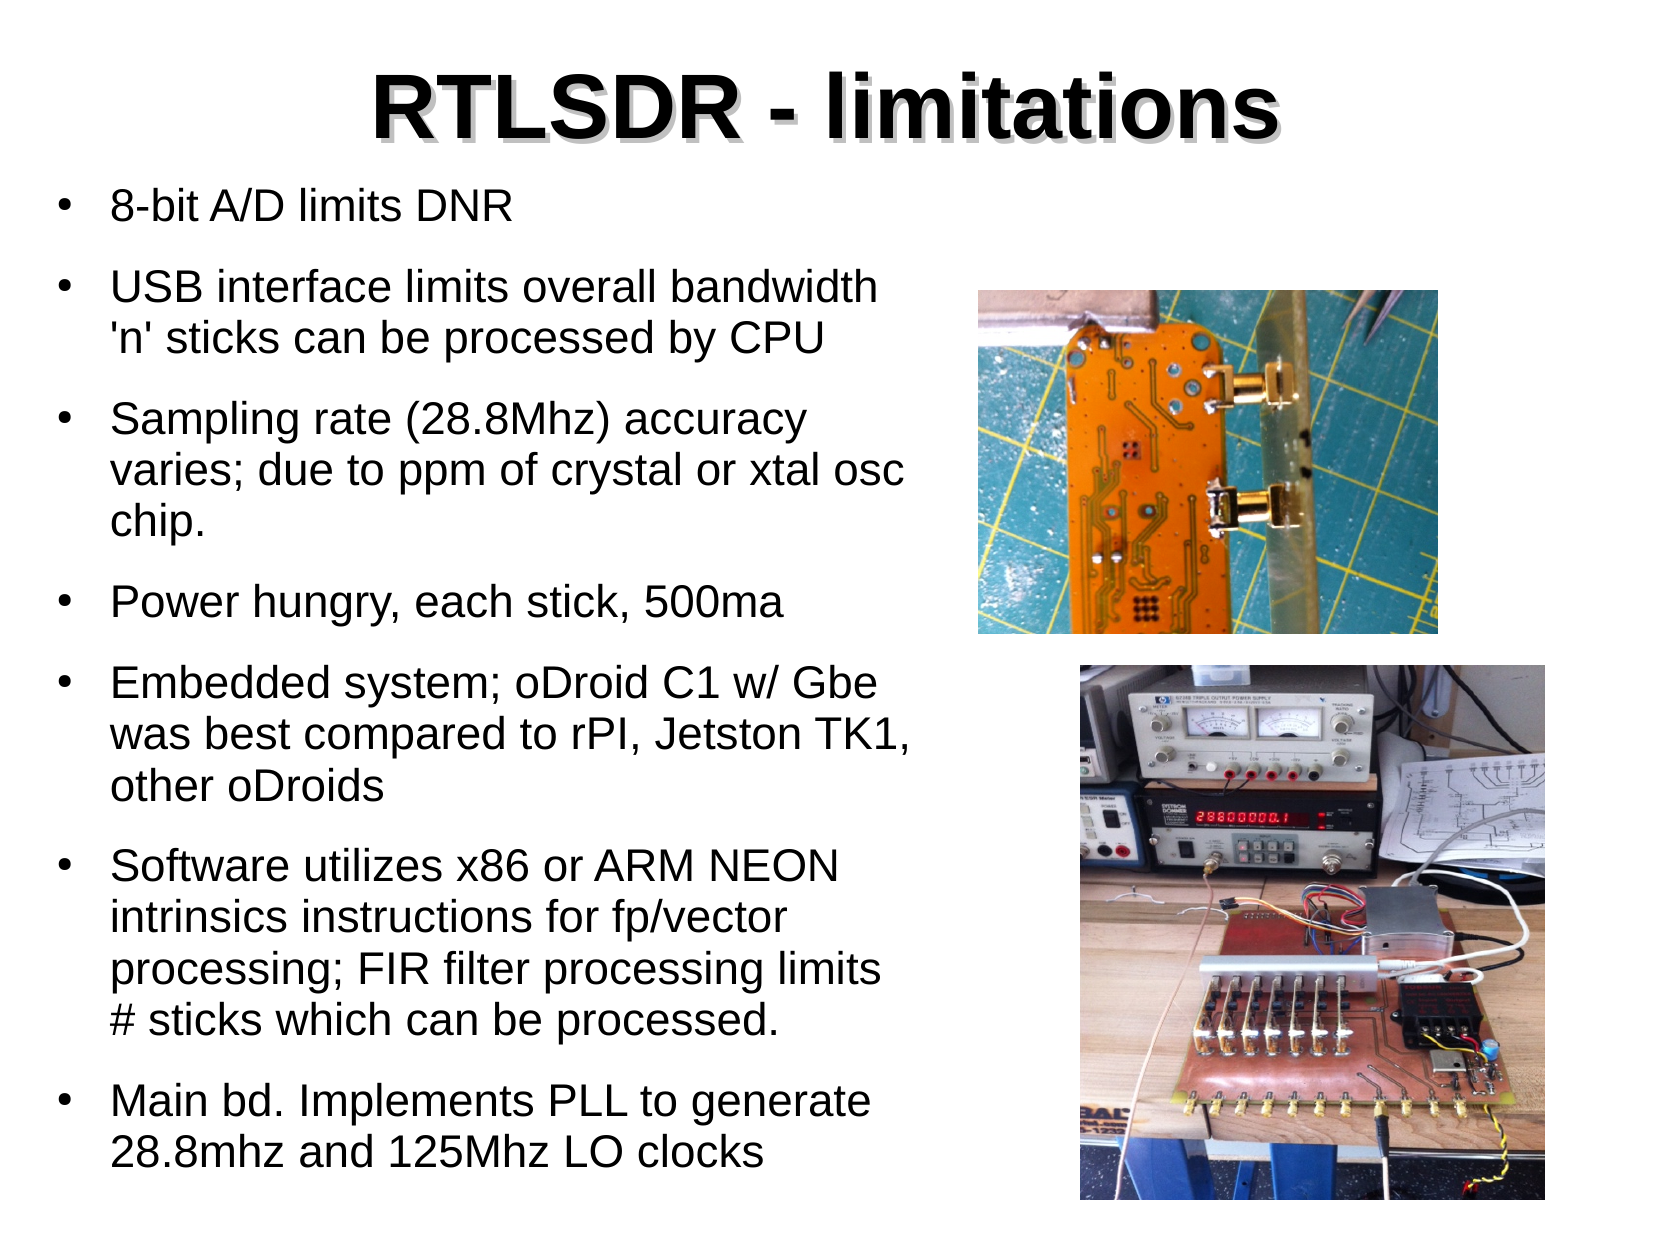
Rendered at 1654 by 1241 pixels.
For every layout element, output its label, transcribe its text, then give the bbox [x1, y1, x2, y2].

picture [978, 290, 1438, 634]
list 8-bit A/D limits DNR USB interface limits overall bandwidth 'n' sticks can be processed by CPU Sampling rate (28.8Mhz) accuracy varies; due to ppm of crystal or xtal osc chip. Power hungry, each stick, 500ma Embedded system; oDroid C1 w/ Gbe was best compared to rPI, Jetston TK1, other oDroids Software utilizes x86 or ARM NEON intrinsics instructions for fp/vector processing; FIR filter processing limits # sticks which can be processed. Main bd. Implements PLL to generate 28.8mhz and 125Mhz LO clocks [38, 180, 916, 1126]
picture [1080, 665, 1546, 1201]
title RTLSDR - limitations [82, 49, 1571, 166]
